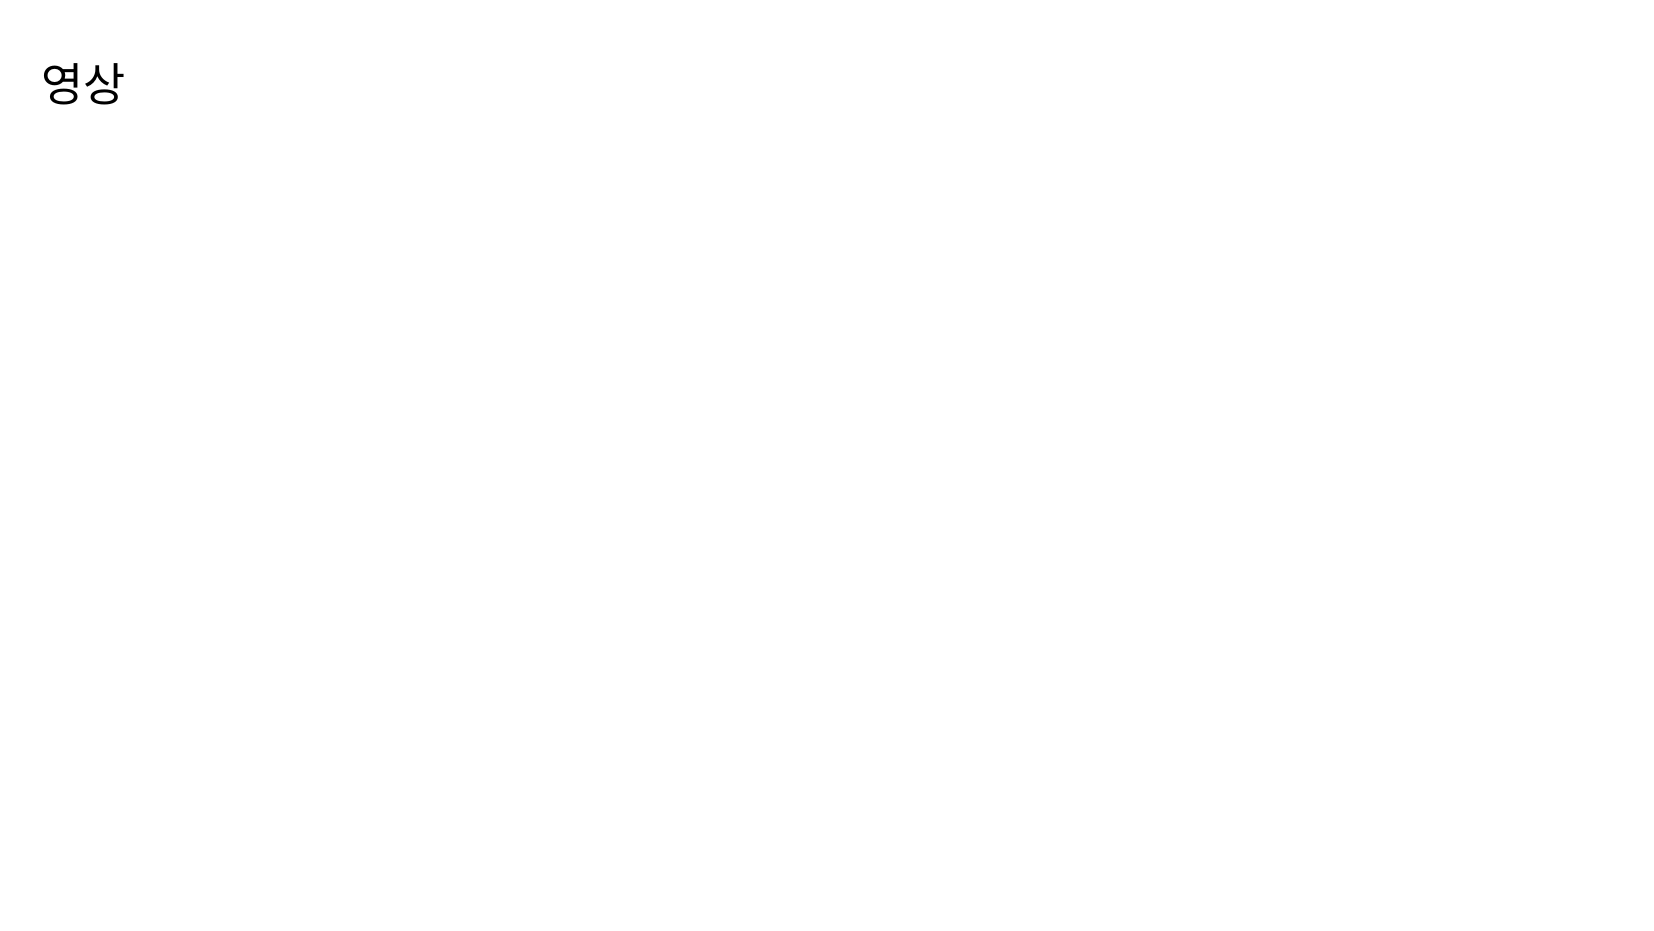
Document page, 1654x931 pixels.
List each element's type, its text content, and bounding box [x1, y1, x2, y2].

title 영상 [41, 40, 633, 123]
